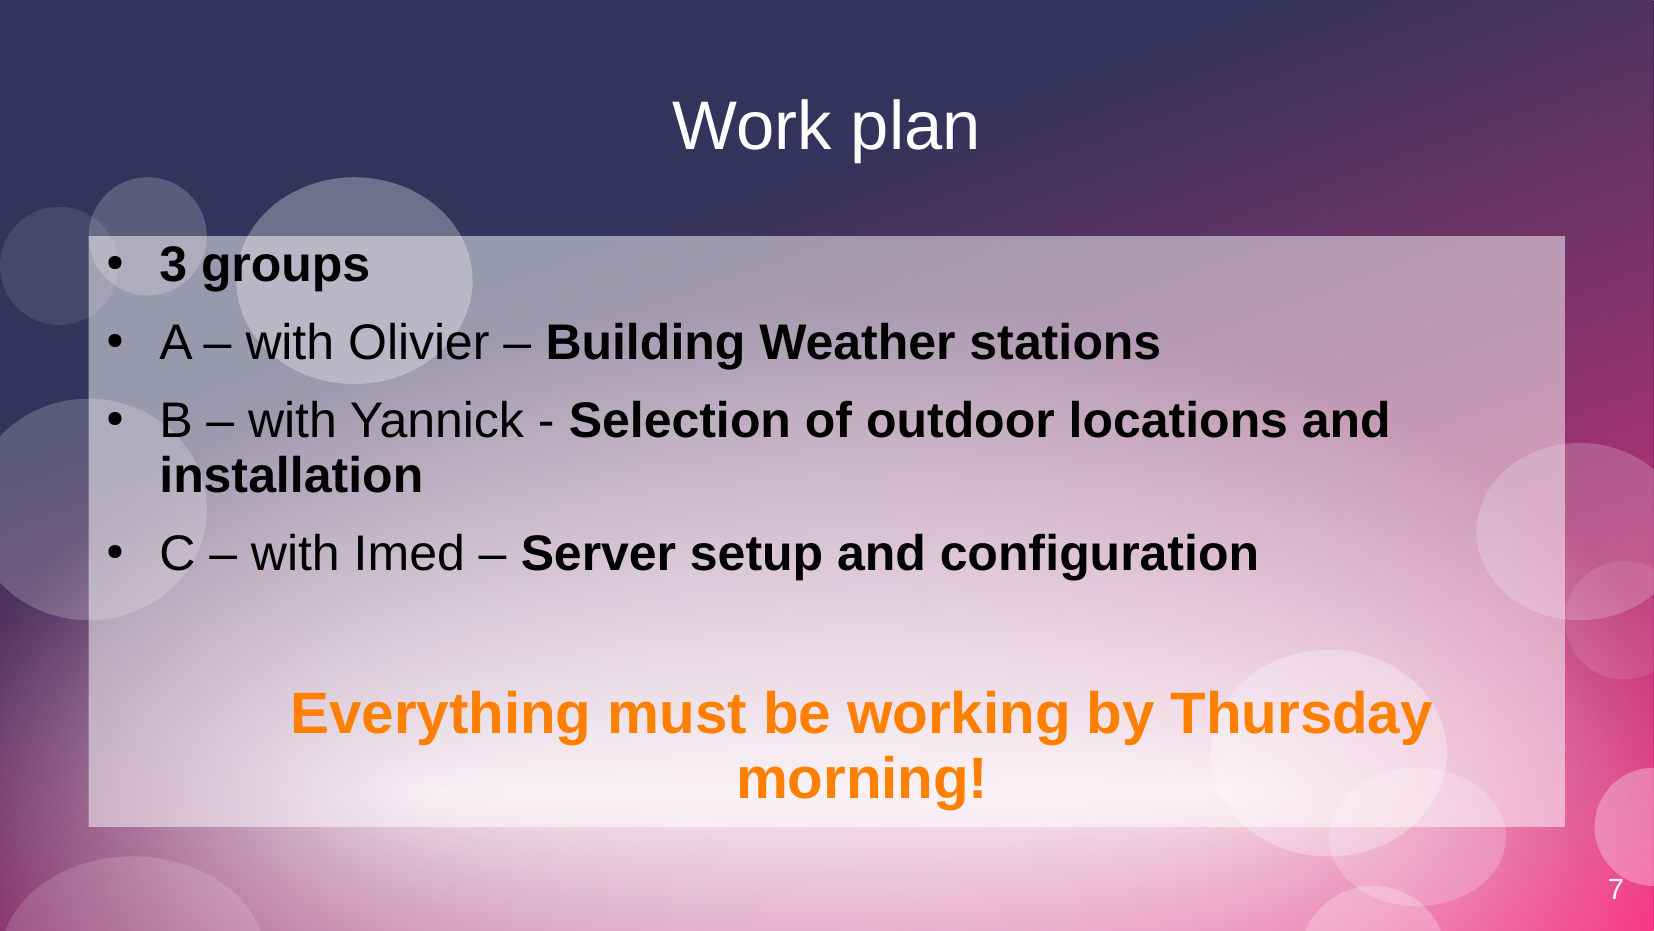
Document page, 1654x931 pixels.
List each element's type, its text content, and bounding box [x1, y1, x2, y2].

list 3 groups A – with Olivier – Building Weather stations B – with Yannick - Selection of outdoor locations and installation C – with Imed – Server setup and configuration Everything must be working by Thursday morning! [88, 236, 1565, 827]
title Work plan [88, 44, 1565, 207]
